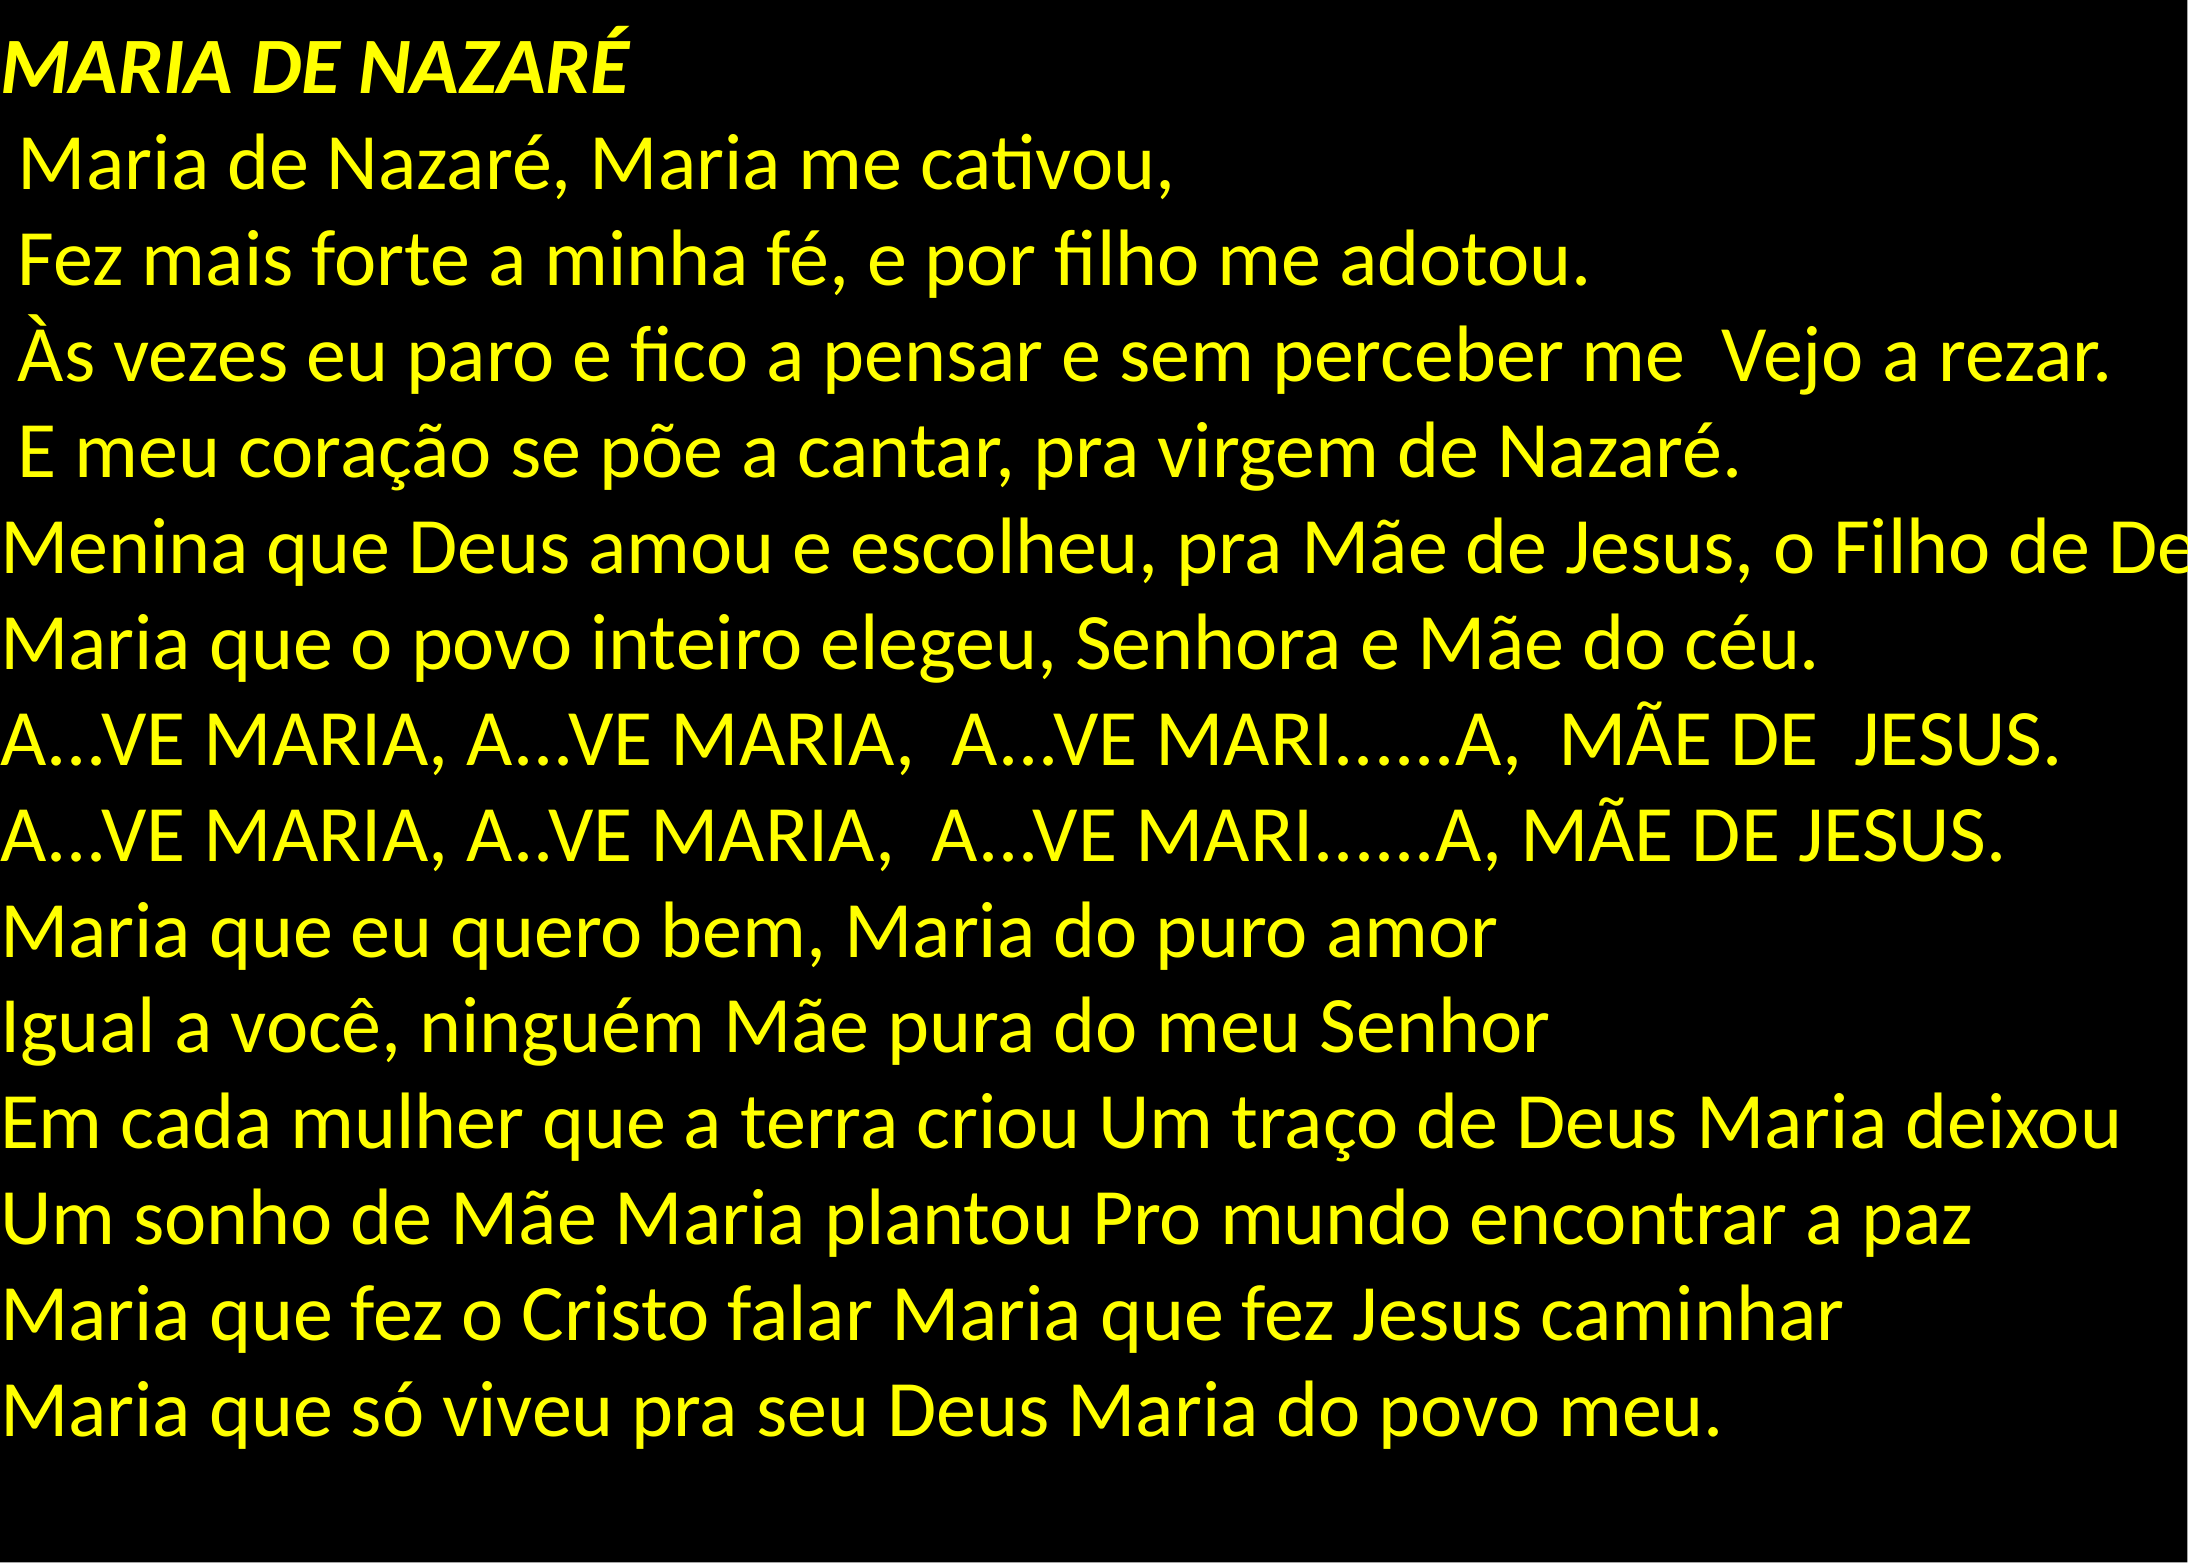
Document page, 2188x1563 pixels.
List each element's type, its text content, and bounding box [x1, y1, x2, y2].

title MARIA DE NAZARÉ Maria de Nazaré, Maria me cativou, Fez mais forte a minha fé, e por filho me adotou. Às vezes eu paro e fico a pensar e sem perceber me Vejo a rezar. E meu coração se põe a cantar, pra virgem de Nazaré. Menina que Deus amou e escolheu, pra Mãe de Jesus, o Filho de Deus. Maria que o povo inteiro elegeu, Senhora e Mãe do céu. A...VE MARIA, A...VE MARIA, A...VE MARI......A, MÃE DE JESUS. A...VE MARIA, A..VE MARIA, A...VE MARI......A, MÃE DE JESUS. Maria que eu quero bem, Maria do puro amor Igual a você, ninguém Mãe pura do meu Senhor Em cada mulher que a terra criou Um traço de Deus Maria deixou Um sonho de Mãe Maria plantou Pro mundo encontrar a paz Maria que fez o Cristo falar Maria que fez Jesus caminhar Maria que só viveu pra seu Deus Maria do povo meu. [0, 0, 2188, 1563]
